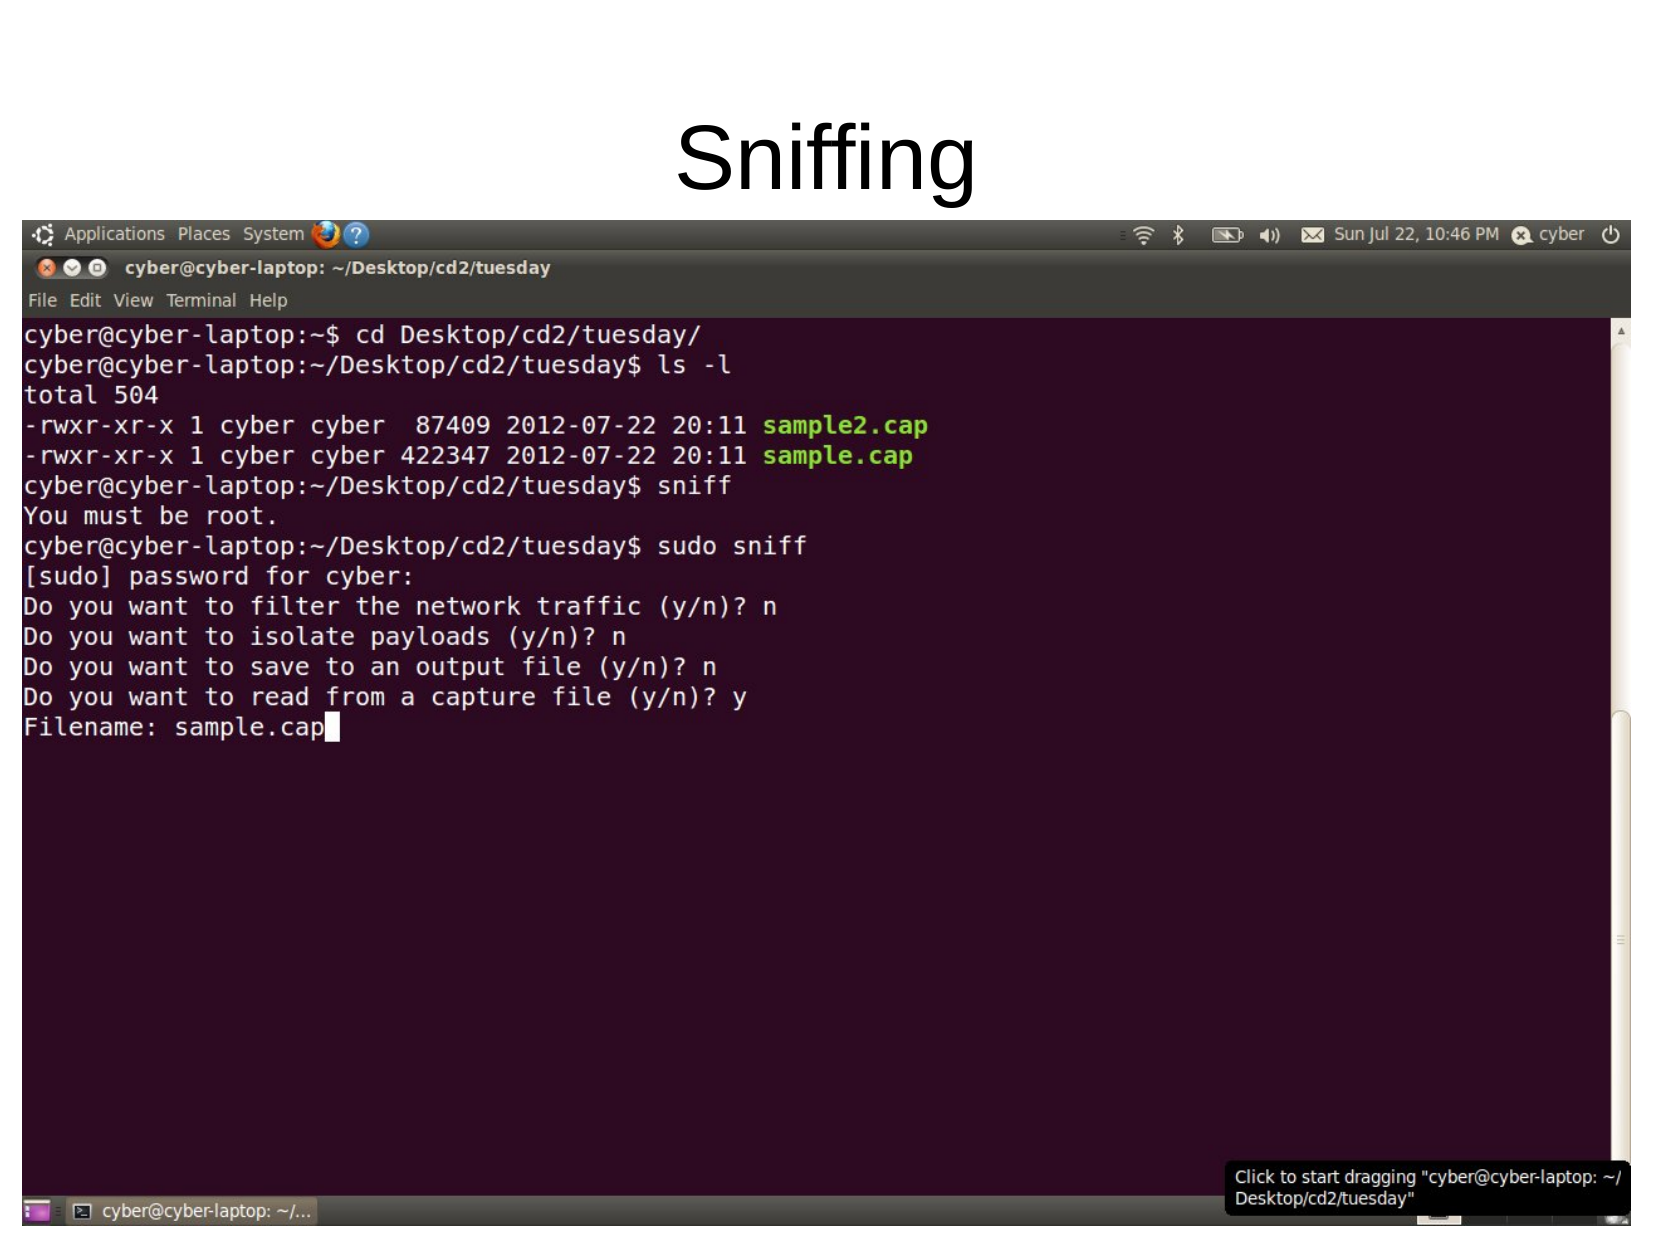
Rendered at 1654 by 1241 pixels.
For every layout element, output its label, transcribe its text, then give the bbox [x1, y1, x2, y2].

picture [22, 220, 1631, 1226]
title Sniffing [82, 49, 1571, 220]
